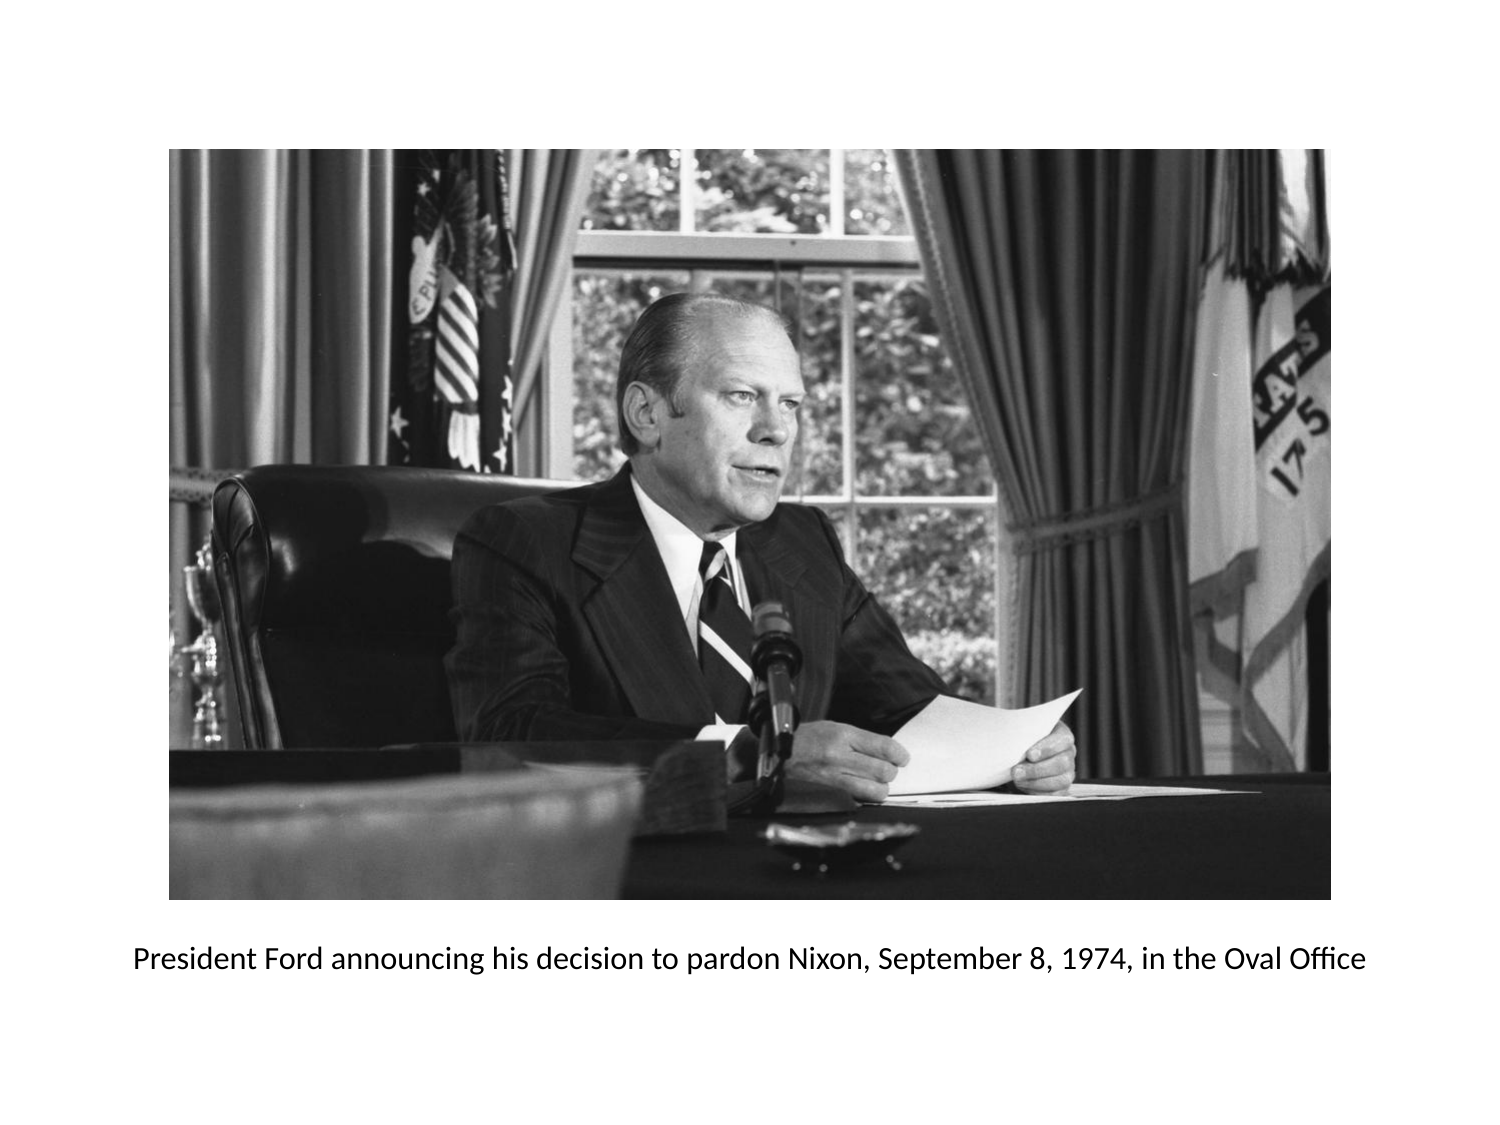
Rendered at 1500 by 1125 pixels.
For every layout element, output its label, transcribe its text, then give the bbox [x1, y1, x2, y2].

text_box President Ford announcing his decision to pardon Nixon, September 8, 1974, in the Oval Office [118, 929, 1382, 984]
picture [169, 149, 1331, 900]
